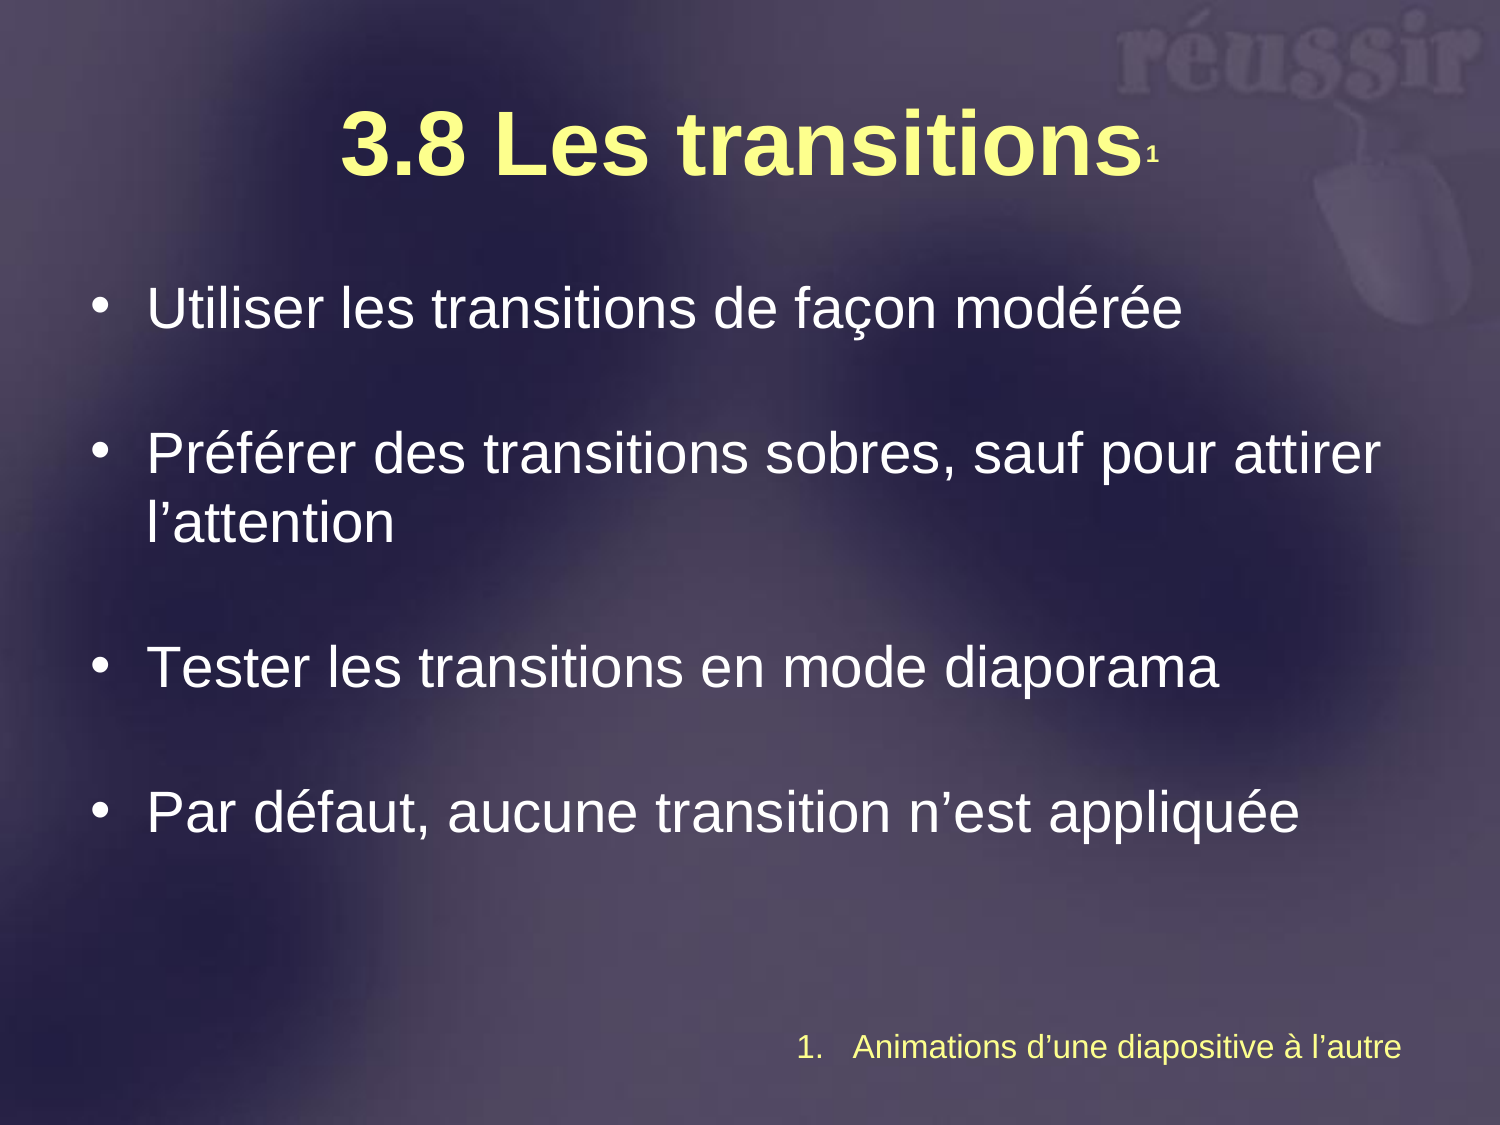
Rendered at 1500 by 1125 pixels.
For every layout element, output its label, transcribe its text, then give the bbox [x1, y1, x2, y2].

list Utiliser les transitions de façon modérée Préférer des transitions sobres, sauf pour attirer l’attention Tester les transitions en mode diaporama Par défaut, aucune transition n’est appliquée [75, 262, 1426, 953]
title 3.8 Les transitions1 [75, 45, 1426, 233]
picture [0, 0, 1500, 1125]
text_box Animations d’une diapositive à l’autre [76, 1017, 1418, 1073]
